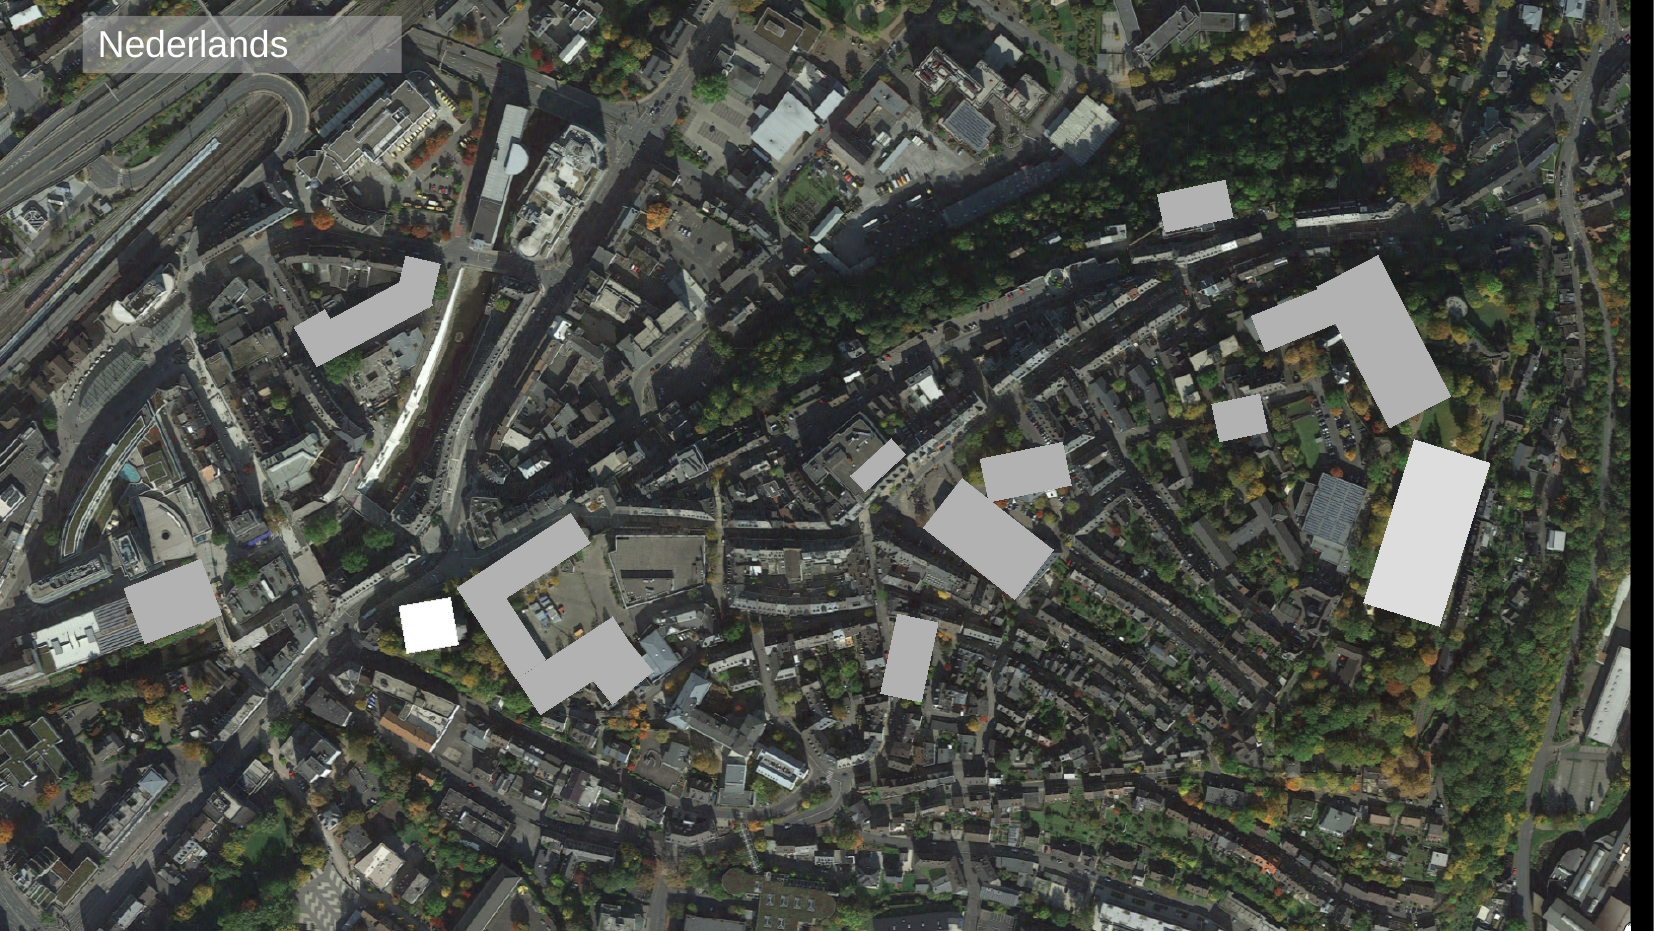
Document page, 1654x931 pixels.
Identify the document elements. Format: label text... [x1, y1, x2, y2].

text_box [1157, 180, 1234, 232]
text_box [399, 597, 459, 654]
text_box [850, 438, 906, 492]
text_box [1211, 394, 1268, 442]
text_box [1363, 439, 1490, 627]
text_box [923, 442, 1072, 600]
text_box [124, 559, 222, 644]
picture [0, 0, 1654, 931]
text_box [294, 256, 441, 367]
text_box [880, 614, 938, 702]
text_box Nederlands [82, 15, 402, 73]
text_box [1251, 255, 1451, 428]
text_box [457, 513, 654, 715]
